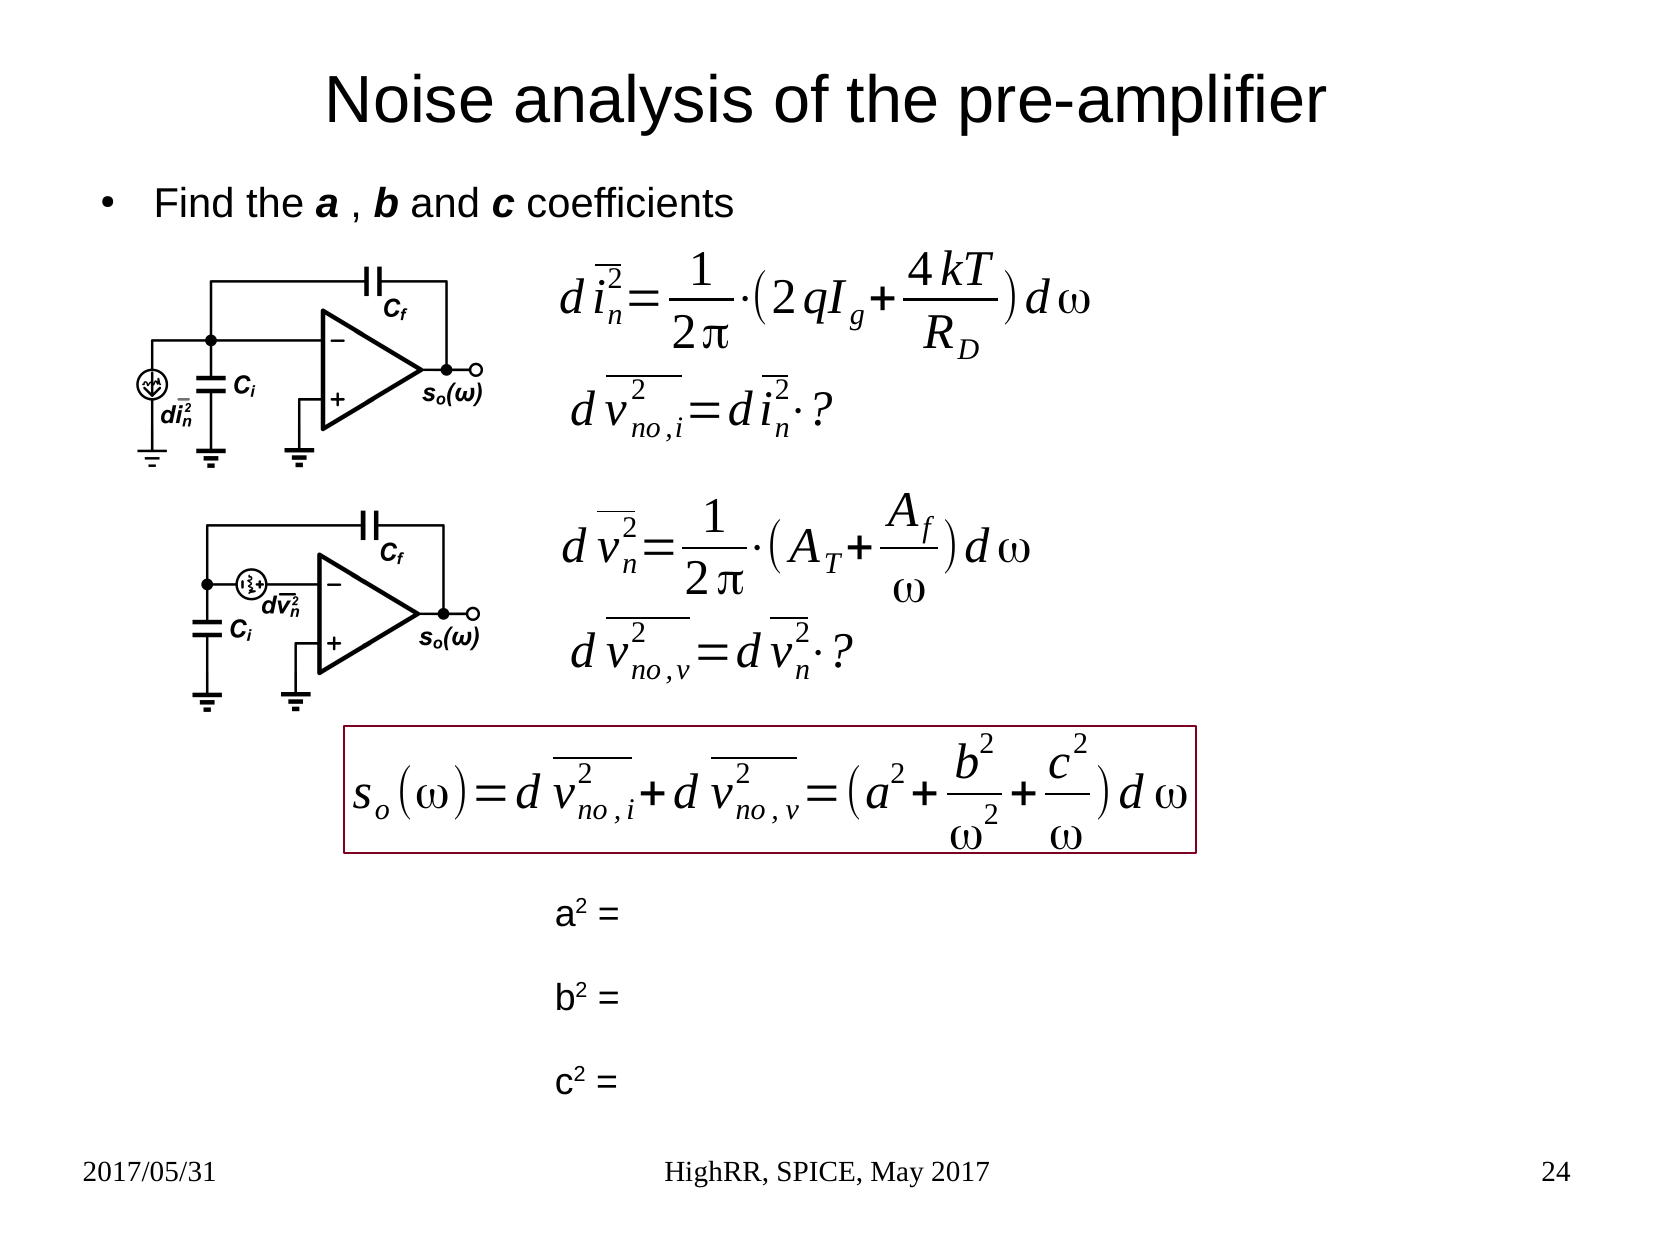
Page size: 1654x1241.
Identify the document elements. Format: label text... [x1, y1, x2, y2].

chart [563, 613, 861, 686]
picture [135, 264, 484, 468]
text_box a2 = b2 = c2 = [540, 885, 826, 1110]
list Find the a , b and c coefficients [82, 180, 1571, 1141]
picture [189, 508, 481, 712]
title Noise analysis of the pre-amplifier [82, 49, 1571, 151]
chart [555, 480, 1039, 607]
chart [563, 371, 841, 444]
chart [552, 240, 1099, 366]
chart [345, 727, 1196, 852]
